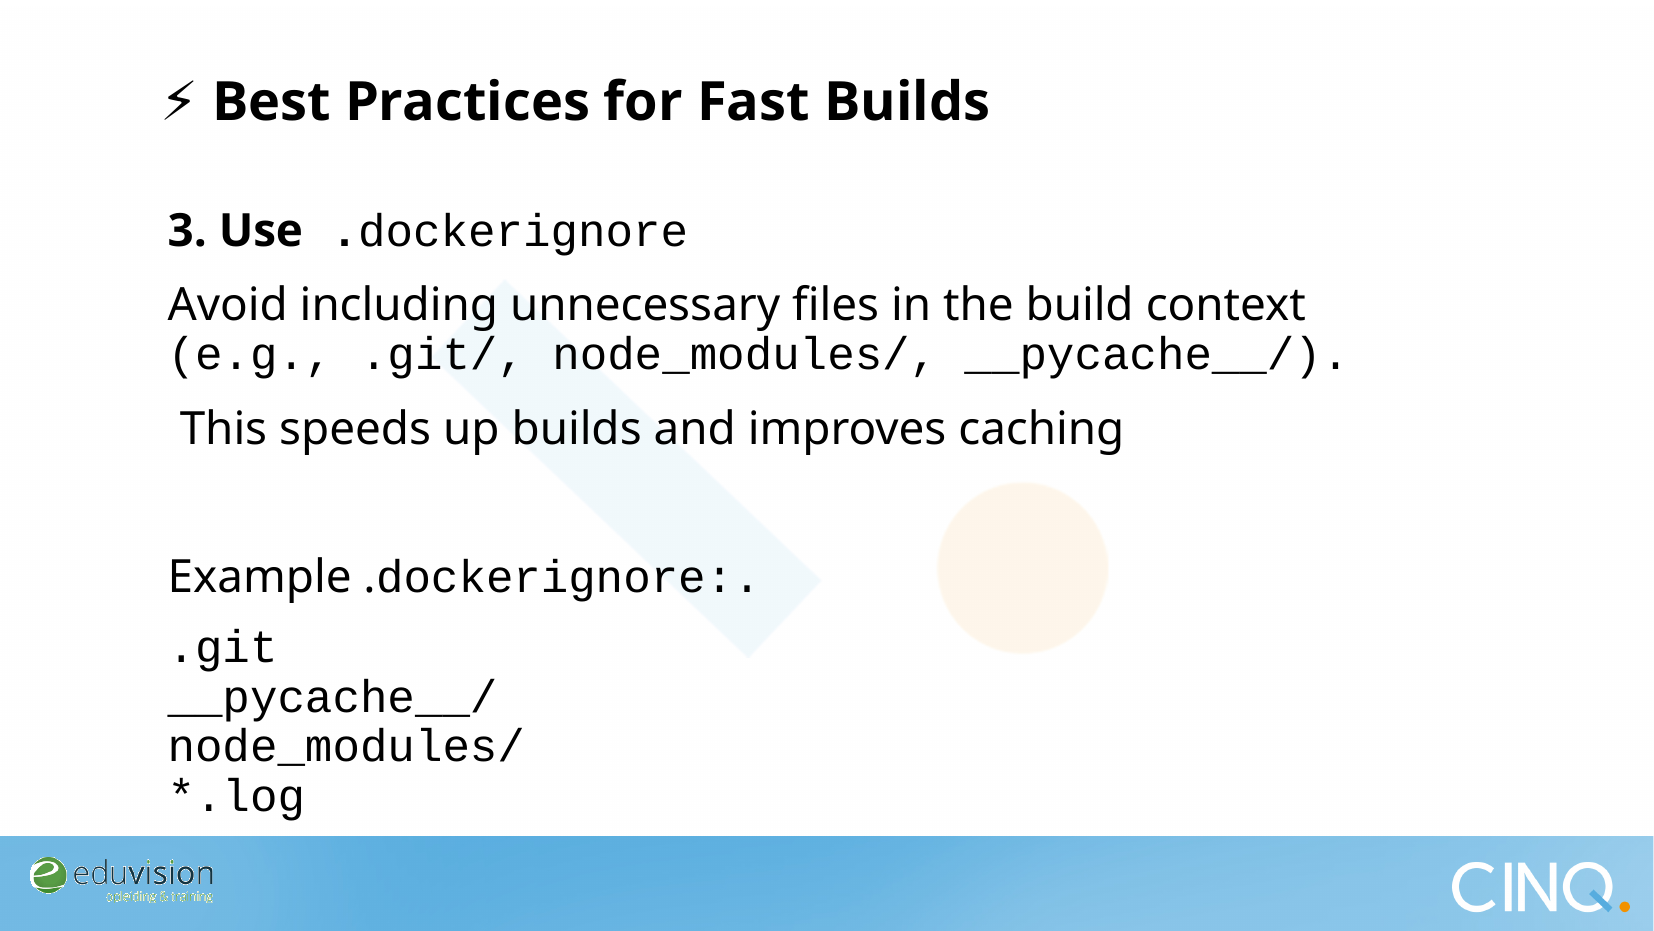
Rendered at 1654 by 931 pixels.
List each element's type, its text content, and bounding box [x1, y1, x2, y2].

list ⚡️ Best Practices for Fast Builds [81, 59, 1625, 105]
picture [0, 6, 1654, 931]
list 3. Use .dockerignore Avoid including unnecessary files in the build context (e.g., .git/, node_modules/, __pycache__/). This speeds up builds and improves caching Example .dockerignore:. .git __pycache__/ node_modules/ *.log [88, 148, 1579, 709]
